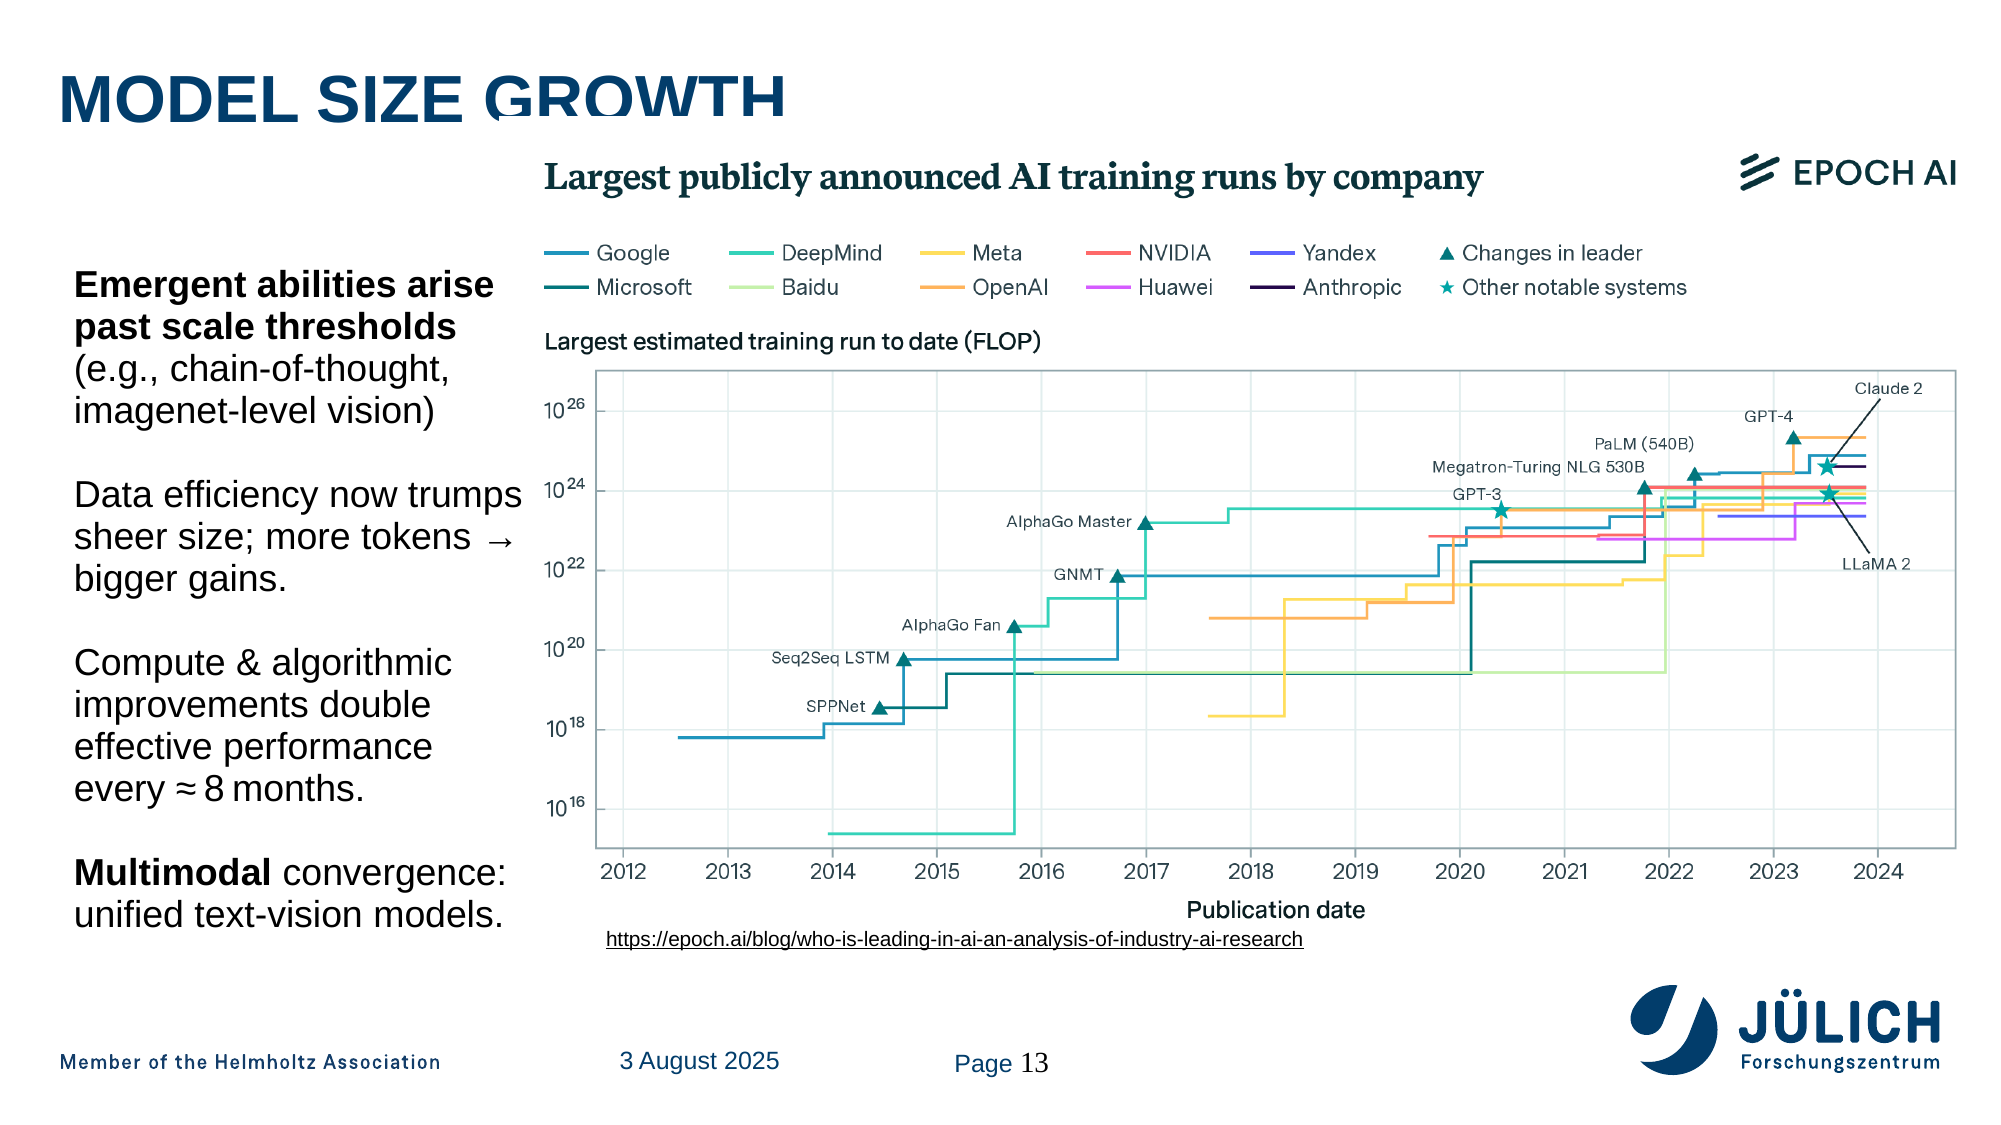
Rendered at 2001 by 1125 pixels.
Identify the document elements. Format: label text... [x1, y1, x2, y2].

picture [499, 116, 2000, 961]
text_box Emergent abilities arise past scale thresholds (e.g., chain‑of‑thought, imagenet‑level vision) Data efficiency now trumps sheer size; more tokens → bigger gains. Compute & algorithmic improvements double effective performance every ≈ 8 months. Multimodal convergence: unified text‑vision models. [58, 256, 540, 997]
text_box https://epoch.ai/blog/who-is-leading-in-ai-an-analysis-of-industry-ai-research [591, 920, 1981, 961]
title Model size growth [59, 53, 1938, 238]
slide_number Page [954, 1047, 1073, 1084]
text_box 3 August 2025 [619, 1047, 911, 1084]
